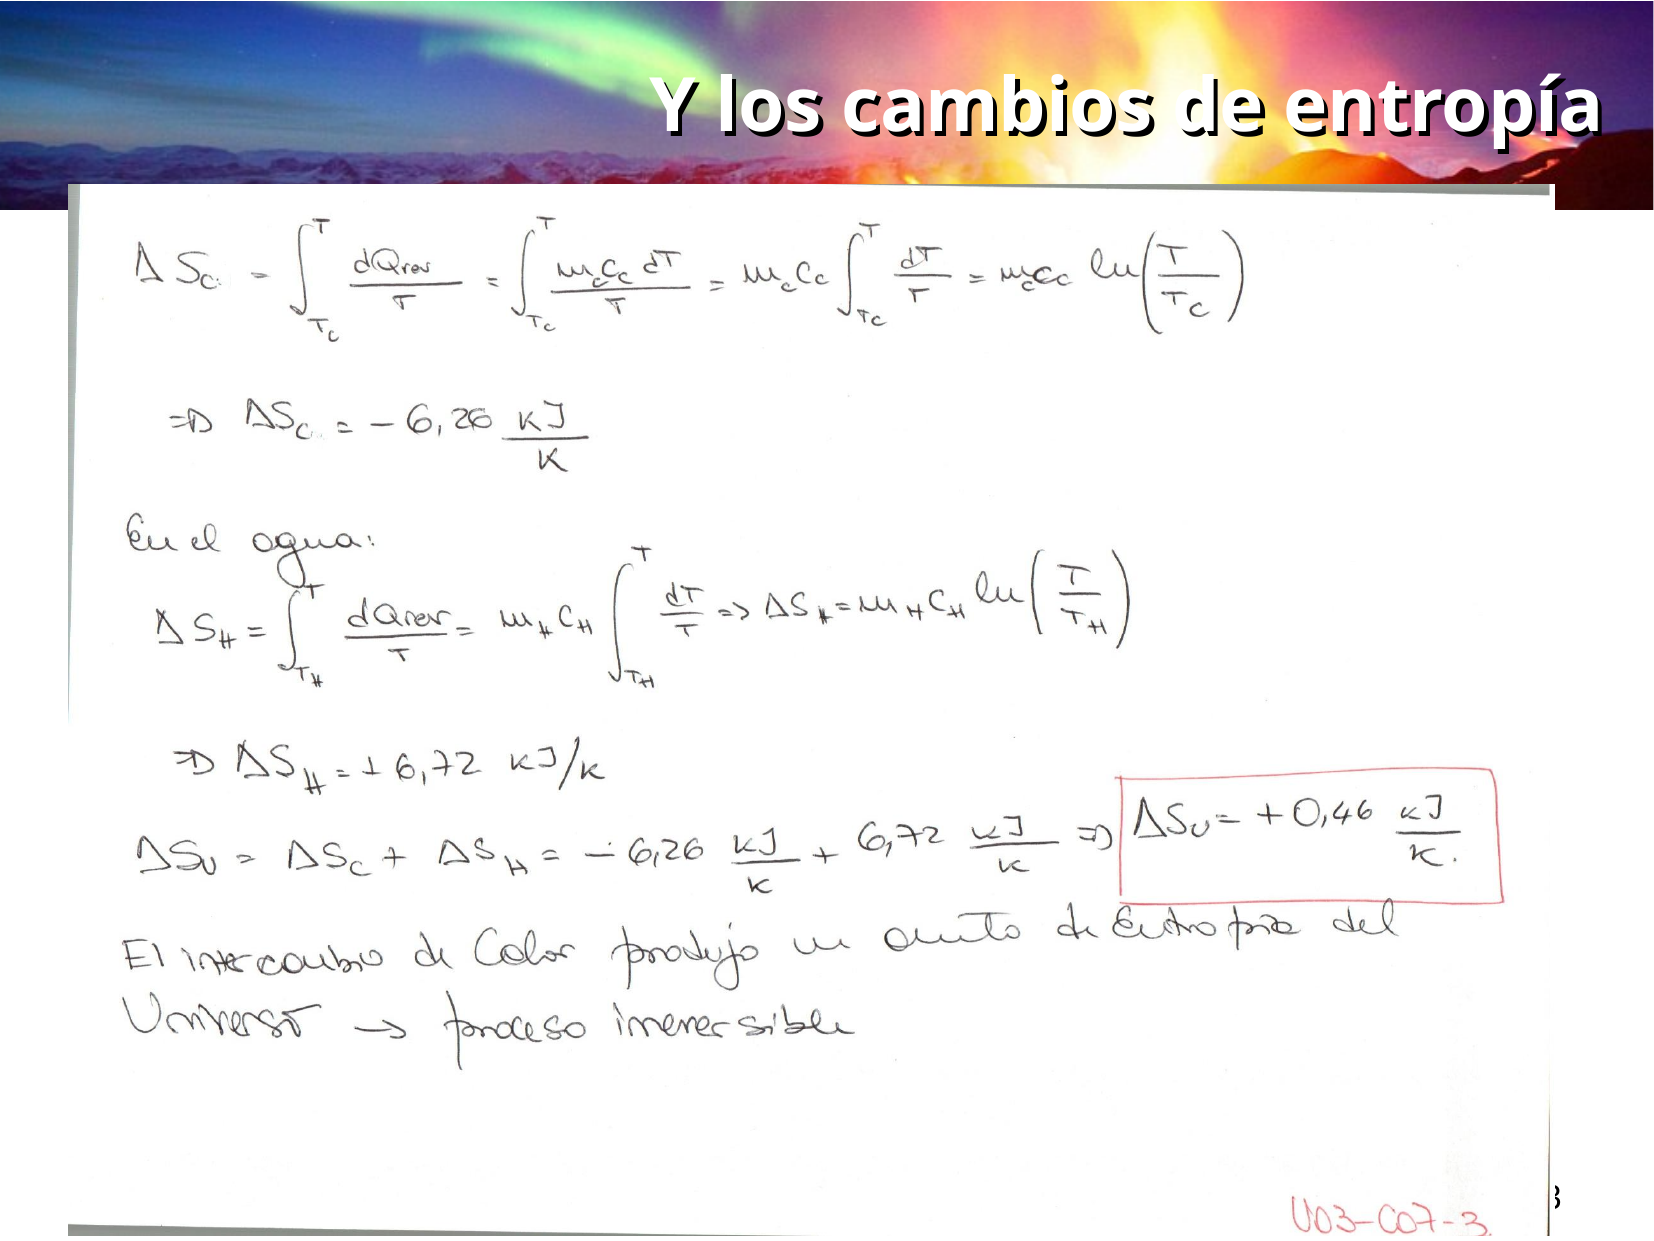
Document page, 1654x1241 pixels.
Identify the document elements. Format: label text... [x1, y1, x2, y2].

title Y los cambios de entropía [45, 15, 1606, 191]
picture [0, 1, 1654, 1237]
